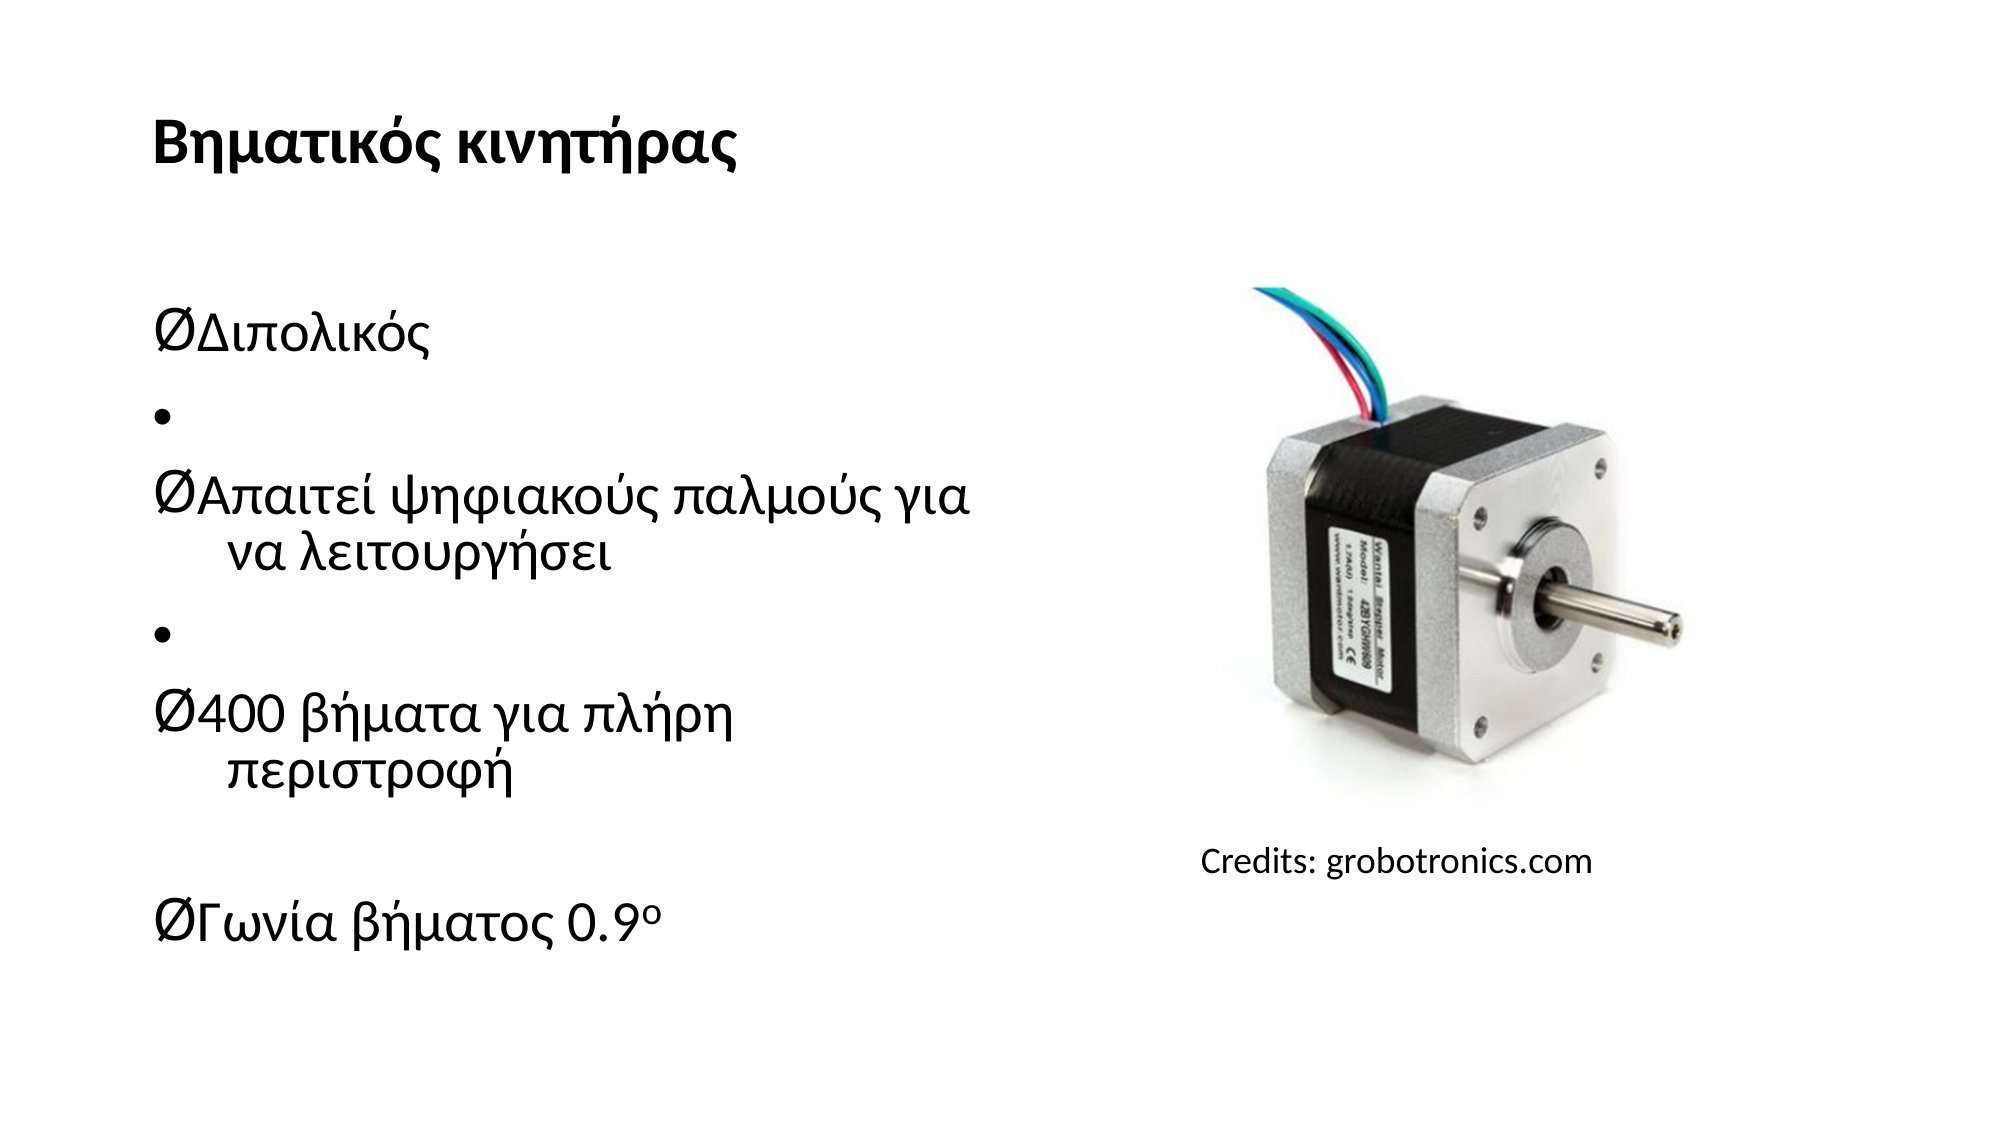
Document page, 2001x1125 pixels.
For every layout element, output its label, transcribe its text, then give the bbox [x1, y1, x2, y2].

text_box Credits: grobotronics.com [1185, 828, 1745, 890]
title Βηματικός κινητήρας [137, 33, 1863, 252]
list Διπολικός Απαιτεί ψηφιακούς παλμούς για να λειτουργήσει 400 βήματα για πλήρη περιστροφή Γωνία βήματος 0.9ο [137, 299, 1000, 1000]
picture [1154, 277, 1792, 803]
